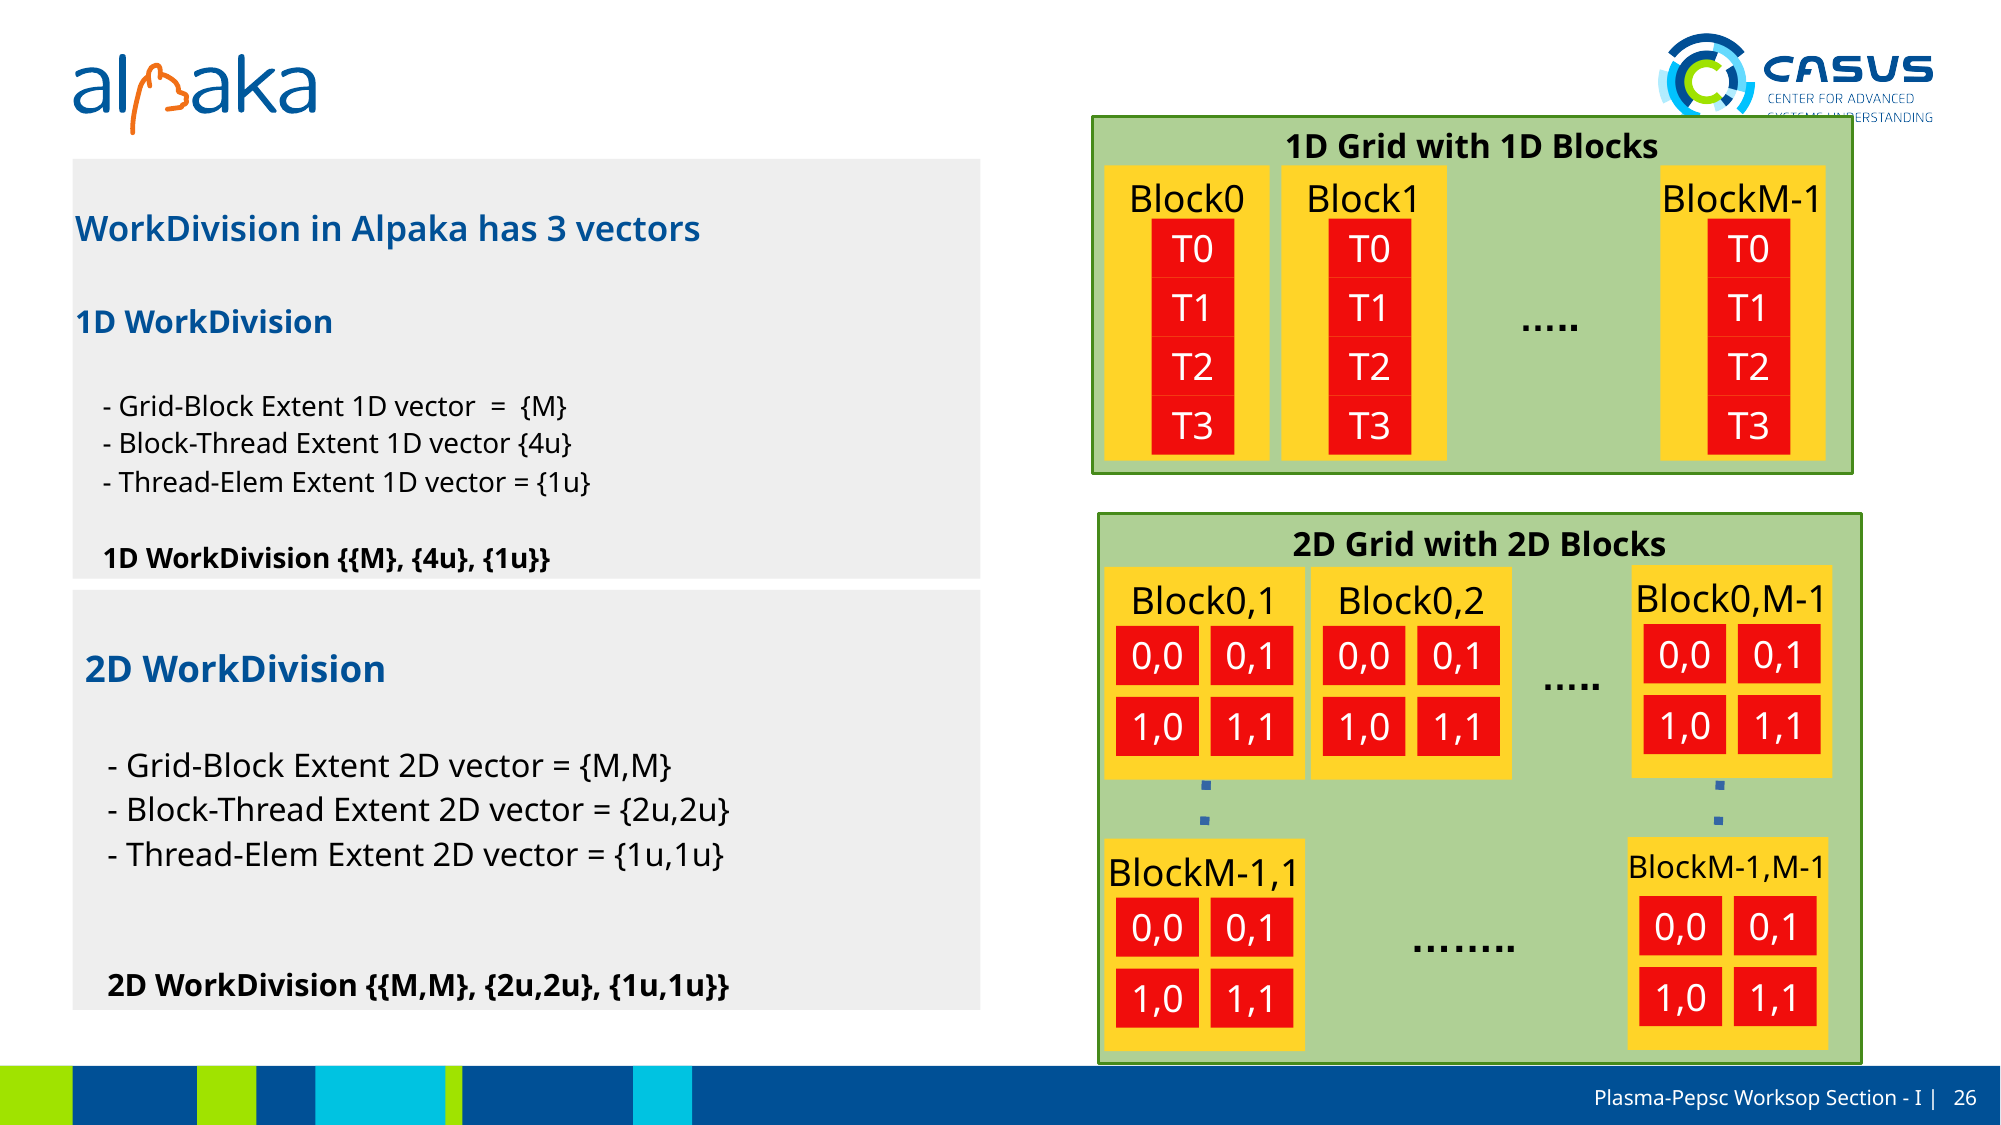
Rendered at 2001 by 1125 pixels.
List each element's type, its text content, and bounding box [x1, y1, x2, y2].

text_box T3 [1328, 396, 1412, 455]
text_box 1,1 [1210, 696, 1294, 756]
text_box 1,0 [1116, 696, 1199, 756]
text_box 1,1 [1417, 696, 1500, 756]
text_box 0,0 [1639, 896, 1723, 956]
text_box 2D Grid with 2D Blocks [1098, 513, 1862, 1064]
text_box 0,1 [1210, 897, 1294, 957]
text_box 1,1 [1210, 968, 1294, 1028]
list 2D WorkDivision - Grid-Block Extent 2D vector = {M,M} - Block-Thread Extent 2D vector = {2u,2u} - Thread-Elem Extent 2D vector = {1u,1u} 2D WorkDivision {{M,M}, {2u,2u}, {1u,1u}} [72, 589, 981, 1010]
text_box 0,1 [1210, 625, 1294, 686]
text_box T2 [1707, 336, 1791, 396]
text_box 1,0 [1643, 695, 1727, 755]
text_box 0,0 [1116, 625, 1199, 686]
text_box …….. [1395, 907, 1549, 1005]
text_box T0 [1151, 218, 1235, 277]
text_box 0,0 [1116, 897, 1199, 957]
text_box 0,1 [1733, 896, 1817, 956]
text_box 0,0 [1643, 624, 1727, 684]
text_box Block0,1 [1104, 566, 1306, 780]
text_box T1 [1328, 277, 1412, 336]
text_box 0,1 [1417, 625, 1500, 686]
text_box BlockM-1,1 [1104, 838, 1306, 1052]
text_box ….. [1526, 645, 1617, 743]
text_box ….. [1504, 285, 1605, 384]
text_box 0,1 [1737, 624, 1821, 684]
text_box T0 [1707, 218, 1791, 277]
text_box T3 [1707, 396, 1791, 455]
text_box Block1 [1281, 165, 1447, 461]
text_box Block0 [1104, 165, 1270, 461]
text_box 1D Grid with 1D Blocks [1092, 116, 1853, 474]
text_box 1,1 [1733, 967, 1817, 1027]
text_box BlockM-1,M-1 [1627, 837, 1829, 1050]
text_box T2 [1328, 336, 1412, 396]
text_box T2 [1151, 336, 1235, 396]
text_box 1,0 [1116, 968, 1199, 1028]
text_box T1 [1707, 277, 1791, 336]
text_box 0,0 [1322, 625, 1406, 686]
text_box BlockM-1 [1660, 165, 1826, 461]
picture [72, 53, 317, 136]
text_box 1,0 [1322, 696, 1406, 756]
text_box 1,1 [1737, 695, 1821, 755]
text_box T1 [1151, 277, 1235, 336]
text_box Block0,2 [1310, 566, 1512, 780]
list WorkDivision in Alpaka has 3 vectors 1D WorkDivision - Grid-Block Extent 1D vector = {M} - Block-Thread Extent 1D vector {4u} - Thread-Elem Extent 1D vector = {1u} 1D WorkDivision {{M}, {4u}, {1u}} [72, 158, 981, 579]
text_box 1,0 [1639, 967, 1723, 1027]
text_box T3 [1151, 396, 1235, 455]
text_box Block0,M-1 [1631, 565, 1833, 778]
text_box T0 [1328, 218, 1412, 277]
picture [1658, 33, 1933, 131]
